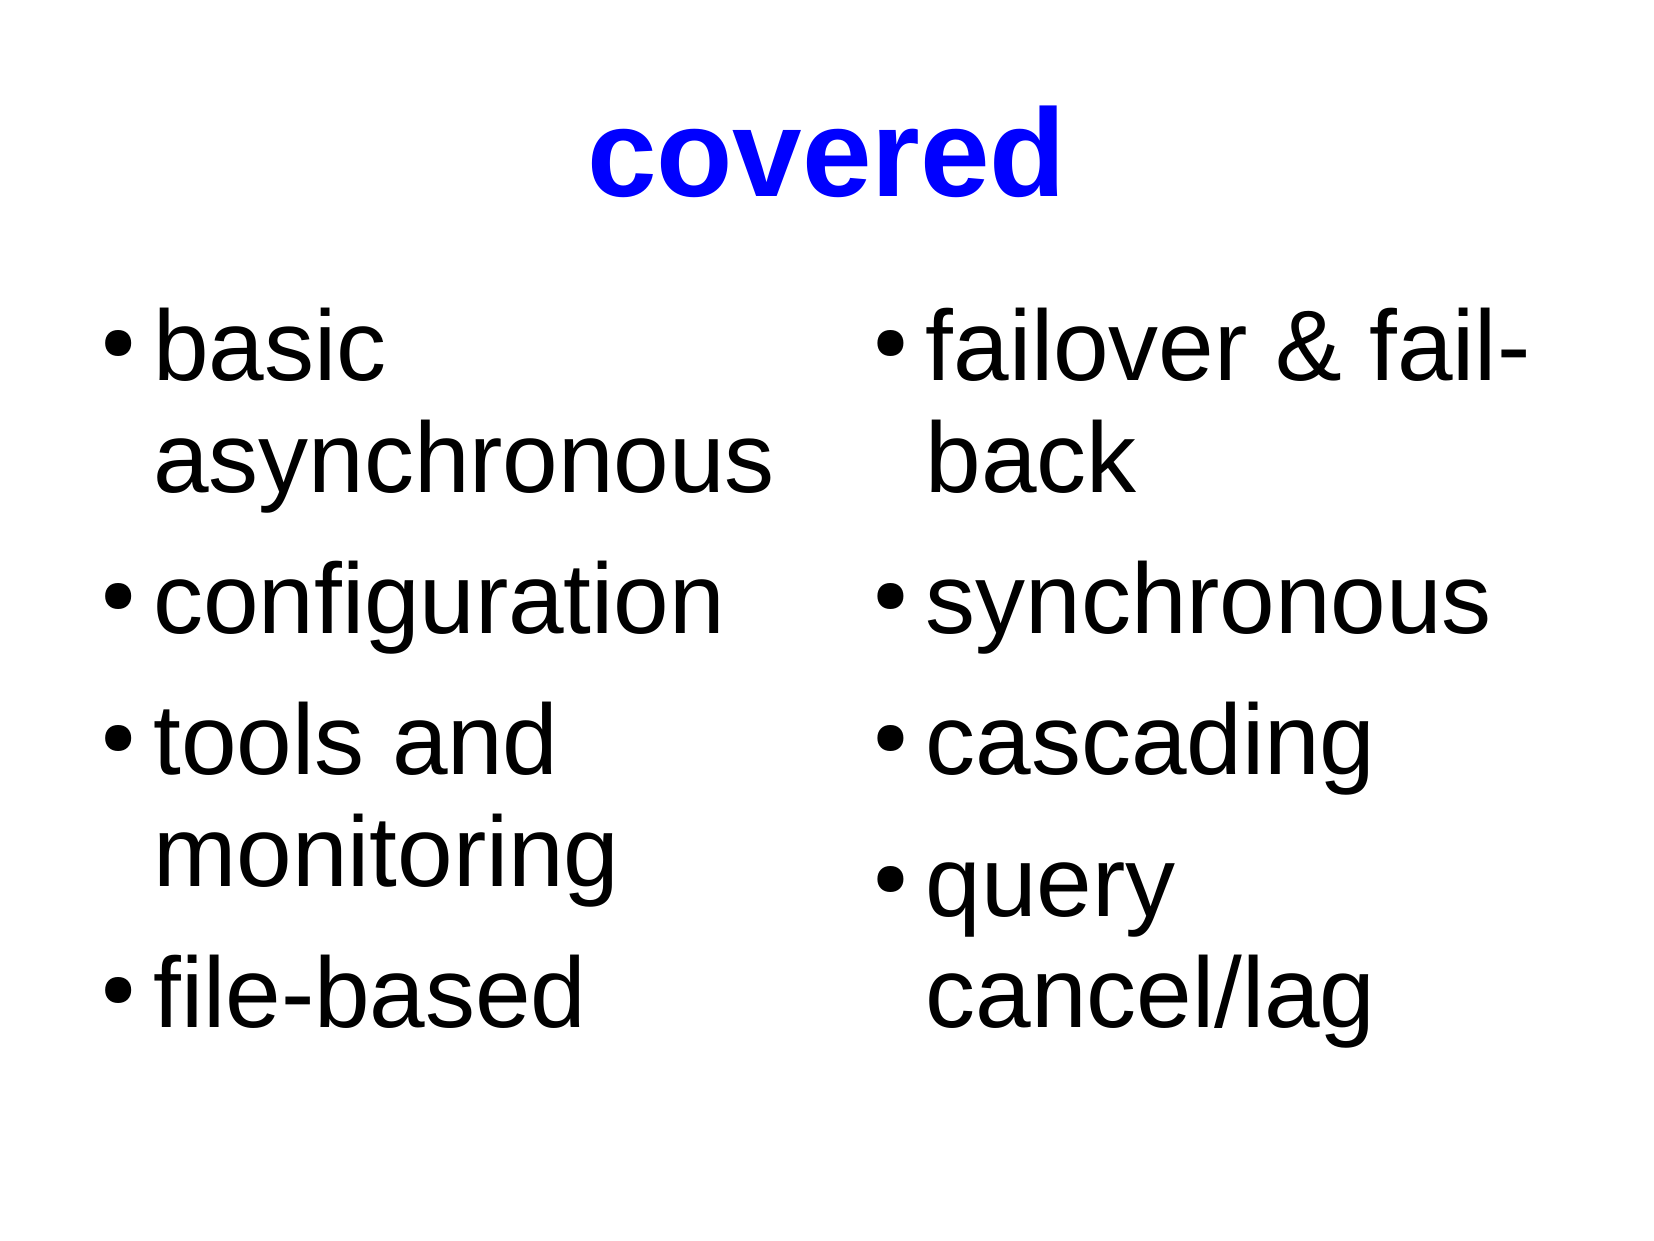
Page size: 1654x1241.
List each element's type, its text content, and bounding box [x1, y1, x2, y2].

list basic asynchronous configuration tools and monitoring file-based [82, 290, 819, 1130]
list failover & fail-back synchronous cascading query cancel/lag [855, 290, 1591, 1130]
title covered [82, 49, 1571, 257]
